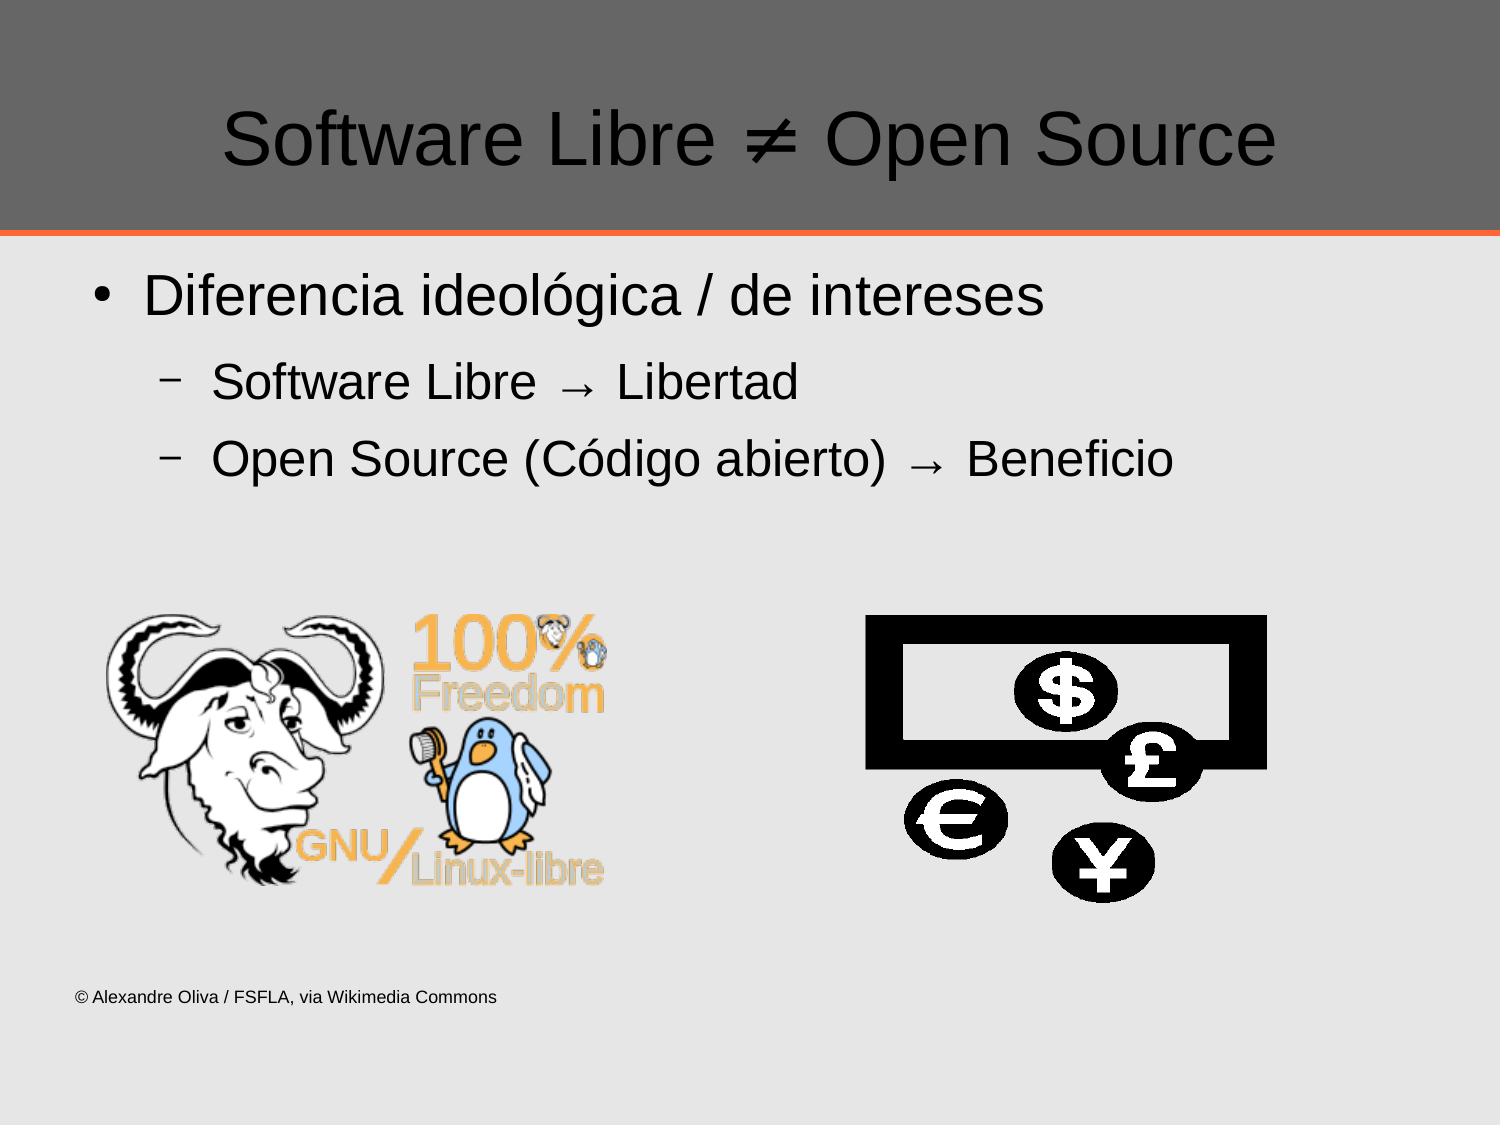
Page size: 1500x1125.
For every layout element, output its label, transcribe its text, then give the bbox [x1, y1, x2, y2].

title Software Libre ≠ Open Source [75, 44, 1425, 233]
picture [838, 595, 1294, 934]
list Diferencia ideológica / de intereses Software Libre → Libertad Open Source (Código abierto) → Beneficio © Alexandre Oliva / FSFLA, via Wikimedia Commons [75, 263, 1425, 1016]
picture [106, 614, 607, 887]
